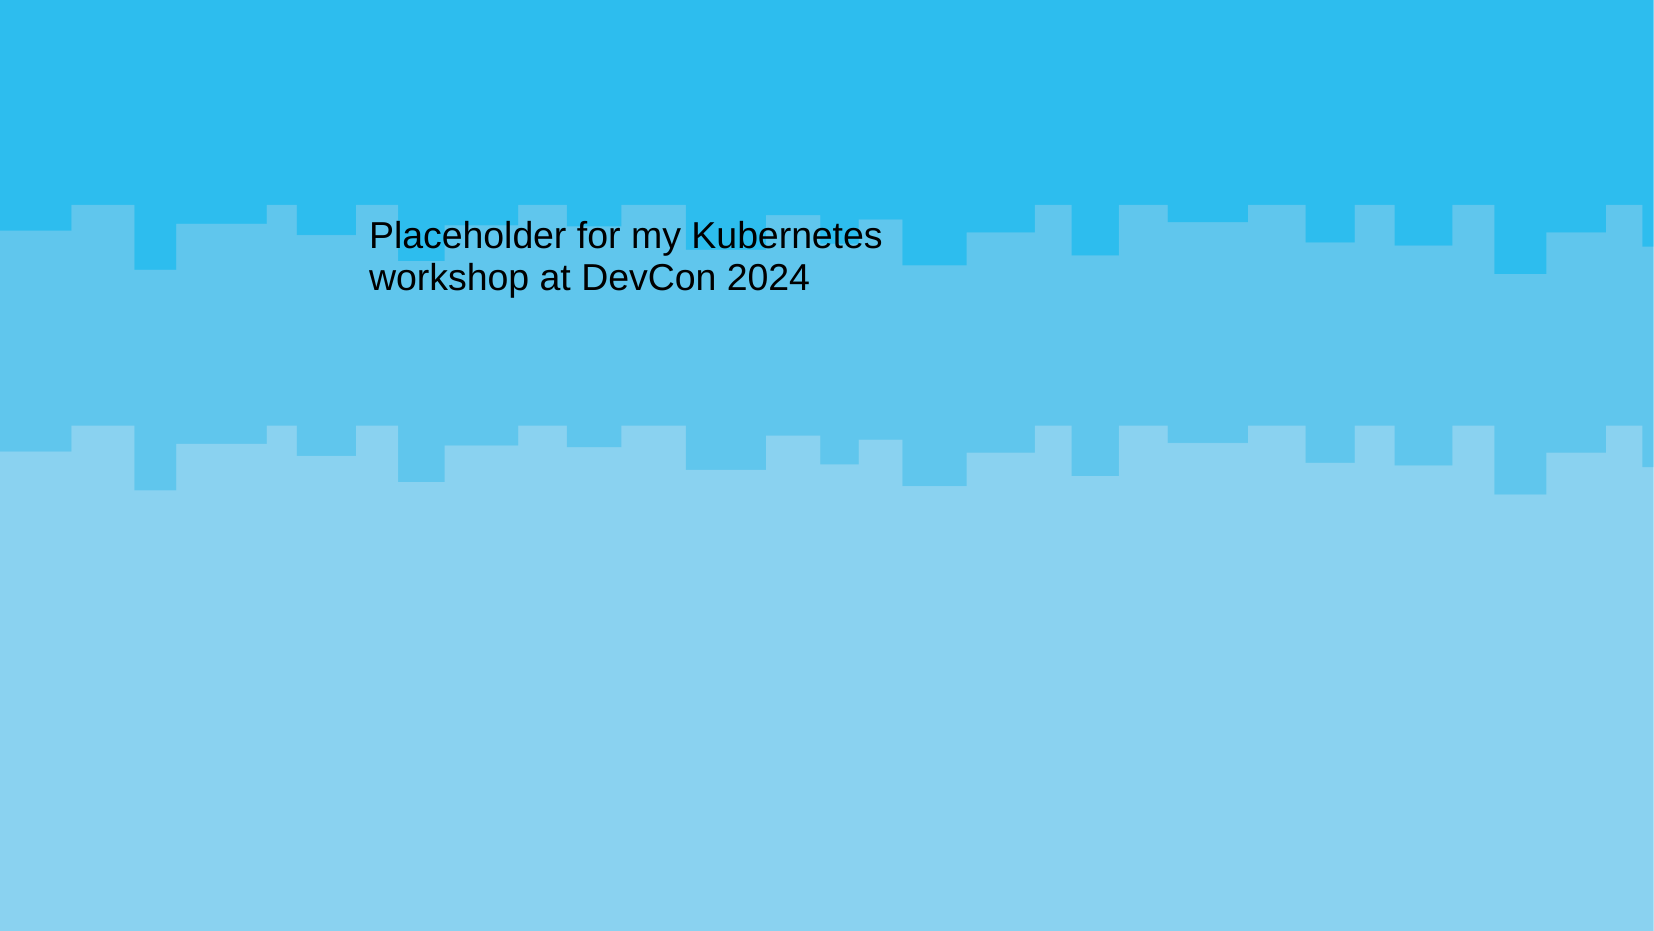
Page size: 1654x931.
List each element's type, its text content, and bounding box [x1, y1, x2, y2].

text_box Placeholder for my Kubernetes workshop at DevCon 2024 [354, 206, 1004, 621]
picture [0, 0, 1654, 931]
